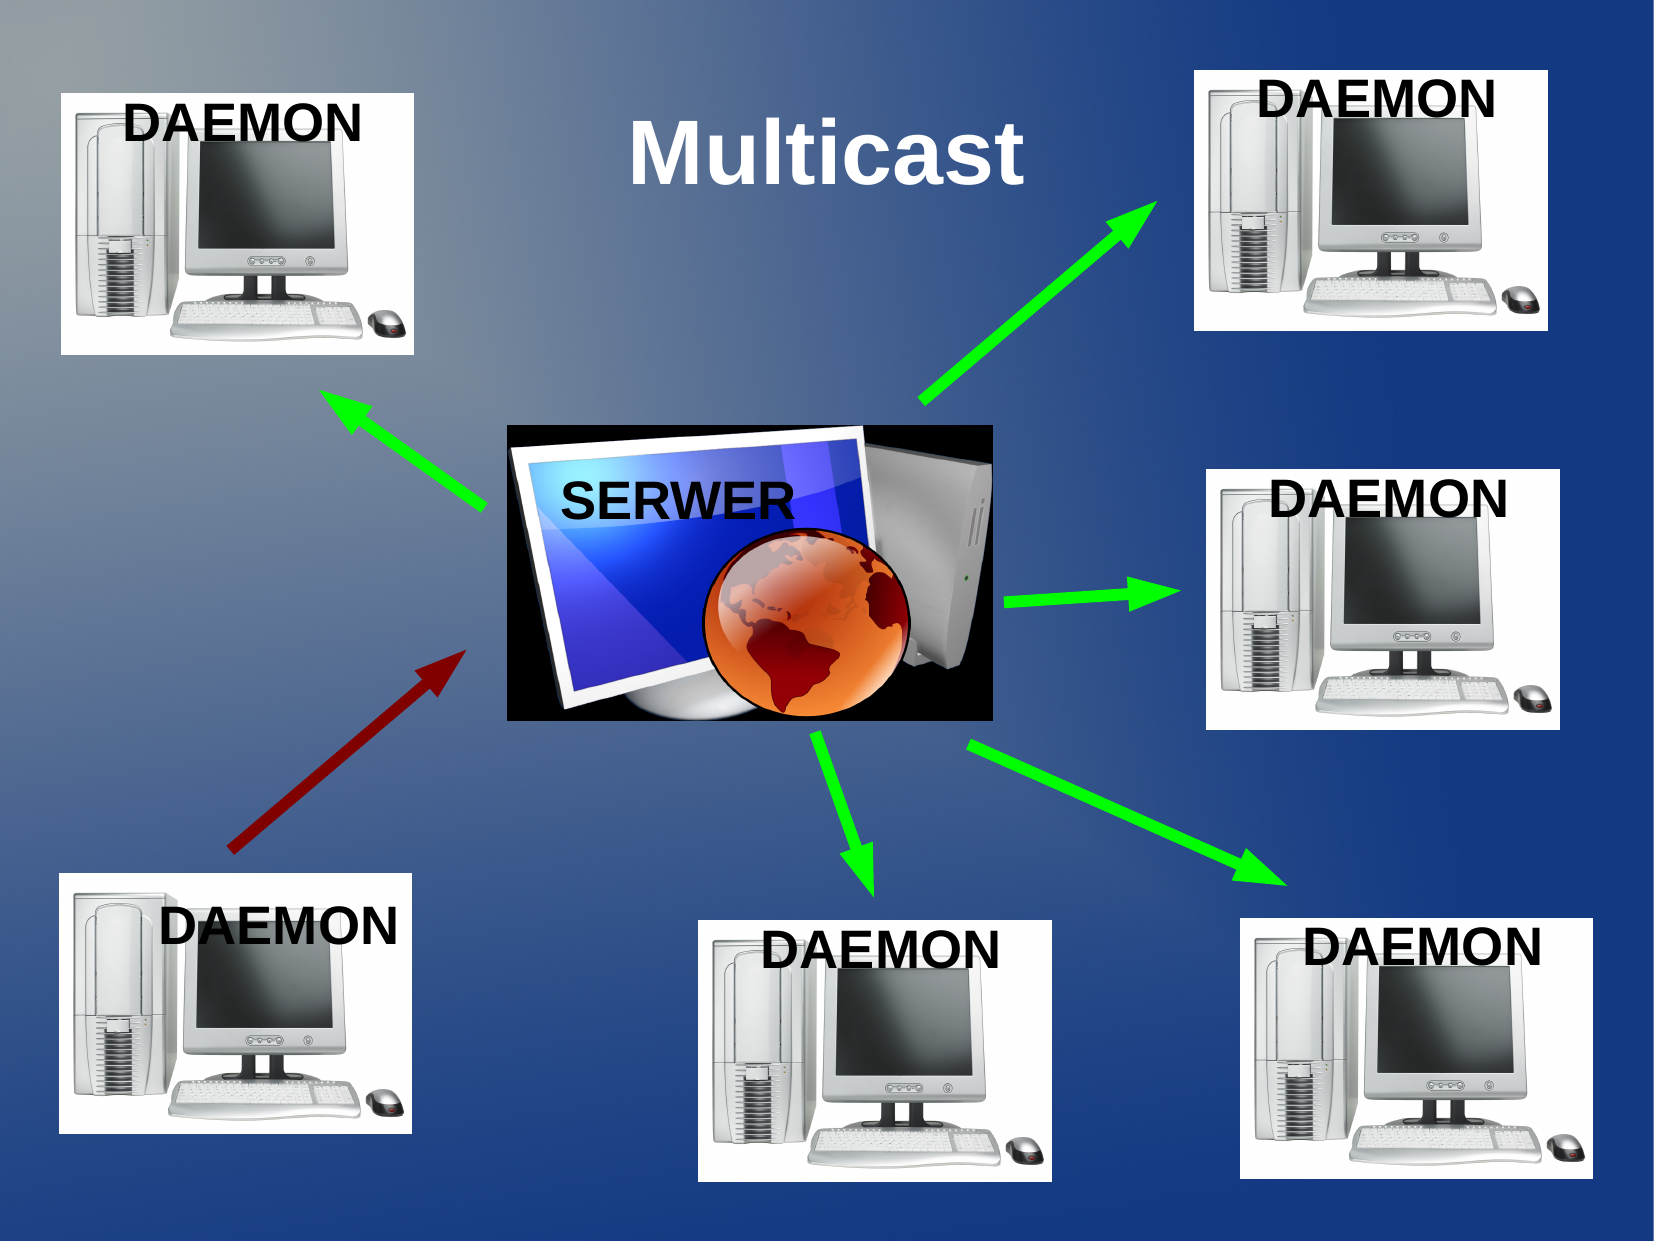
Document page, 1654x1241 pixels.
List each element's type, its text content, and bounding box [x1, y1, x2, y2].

text_box DAEMON [1253, 460, 1536, 542]
text_box SERWER [545, 462, 828, 544]
text_box DAEMON [1287, 909, 1569, 990]
text_box DAEMON [745, 911, 1028, 993]
picture [0, 0, 1654, 1241]
title Multicast [82, 49, 1571, 257]
text_box DAEMON [1241, 61, 1524, 142]
text_box DAEMON [143, 888, 426, 969]
text_box DAEMON [108, 84, 390, 166]
